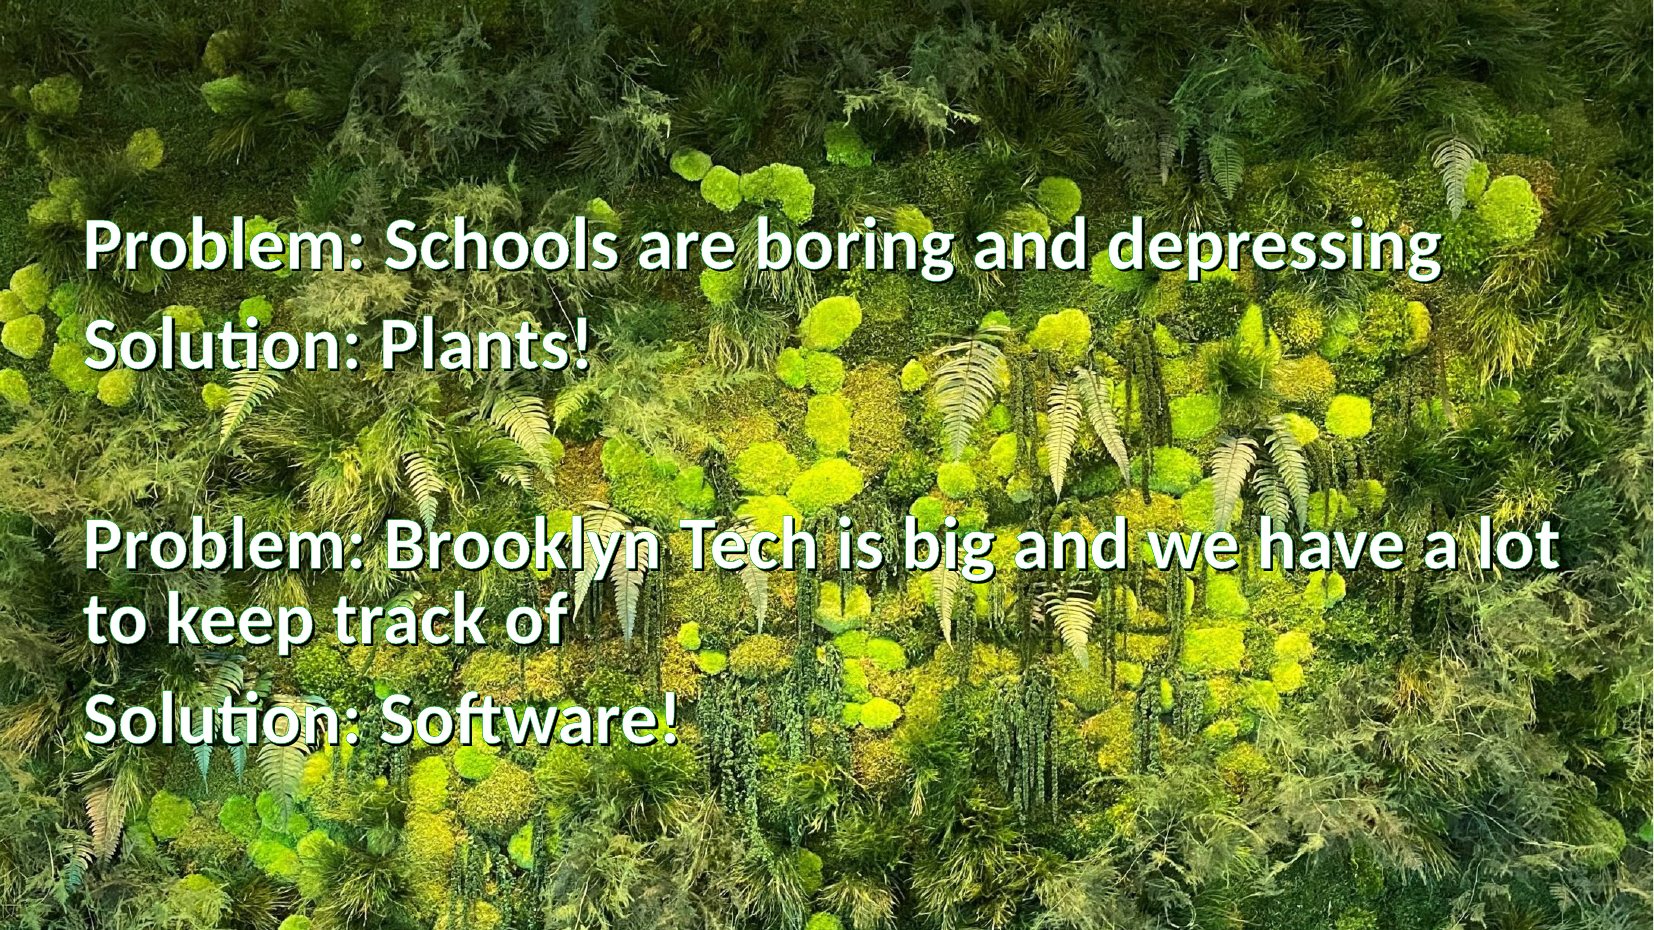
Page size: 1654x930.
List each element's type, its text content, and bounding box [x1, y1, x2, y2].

picture [0, 0, 1654, 930]
subtitle Problem: Schools are boring and depressing Solution: Plants! Problem: Brooklyn Tech is big and we have a lot to keep track of Solution: Software! [82, 212, 1571, 762]
